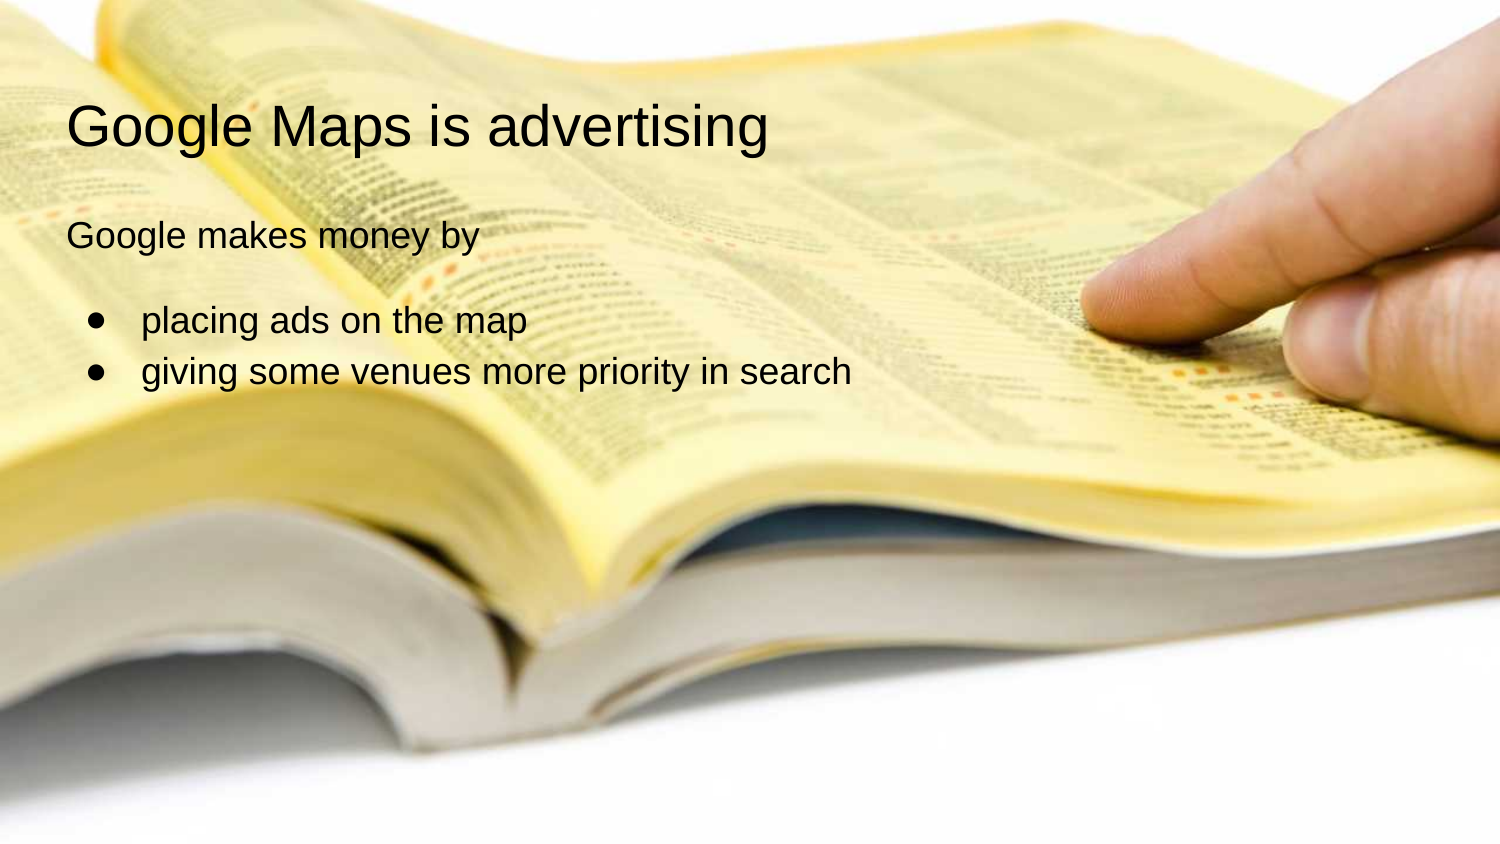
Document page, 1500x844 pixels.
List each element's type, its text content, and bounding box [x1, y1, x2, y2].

list Google makes money by placing ads on the map giving some venues more priority in search [51, 189, 1449, 750]
title Google Maps is advertising [51, 72, 1449, 167]
picture [0, 0, 1500, 844]
